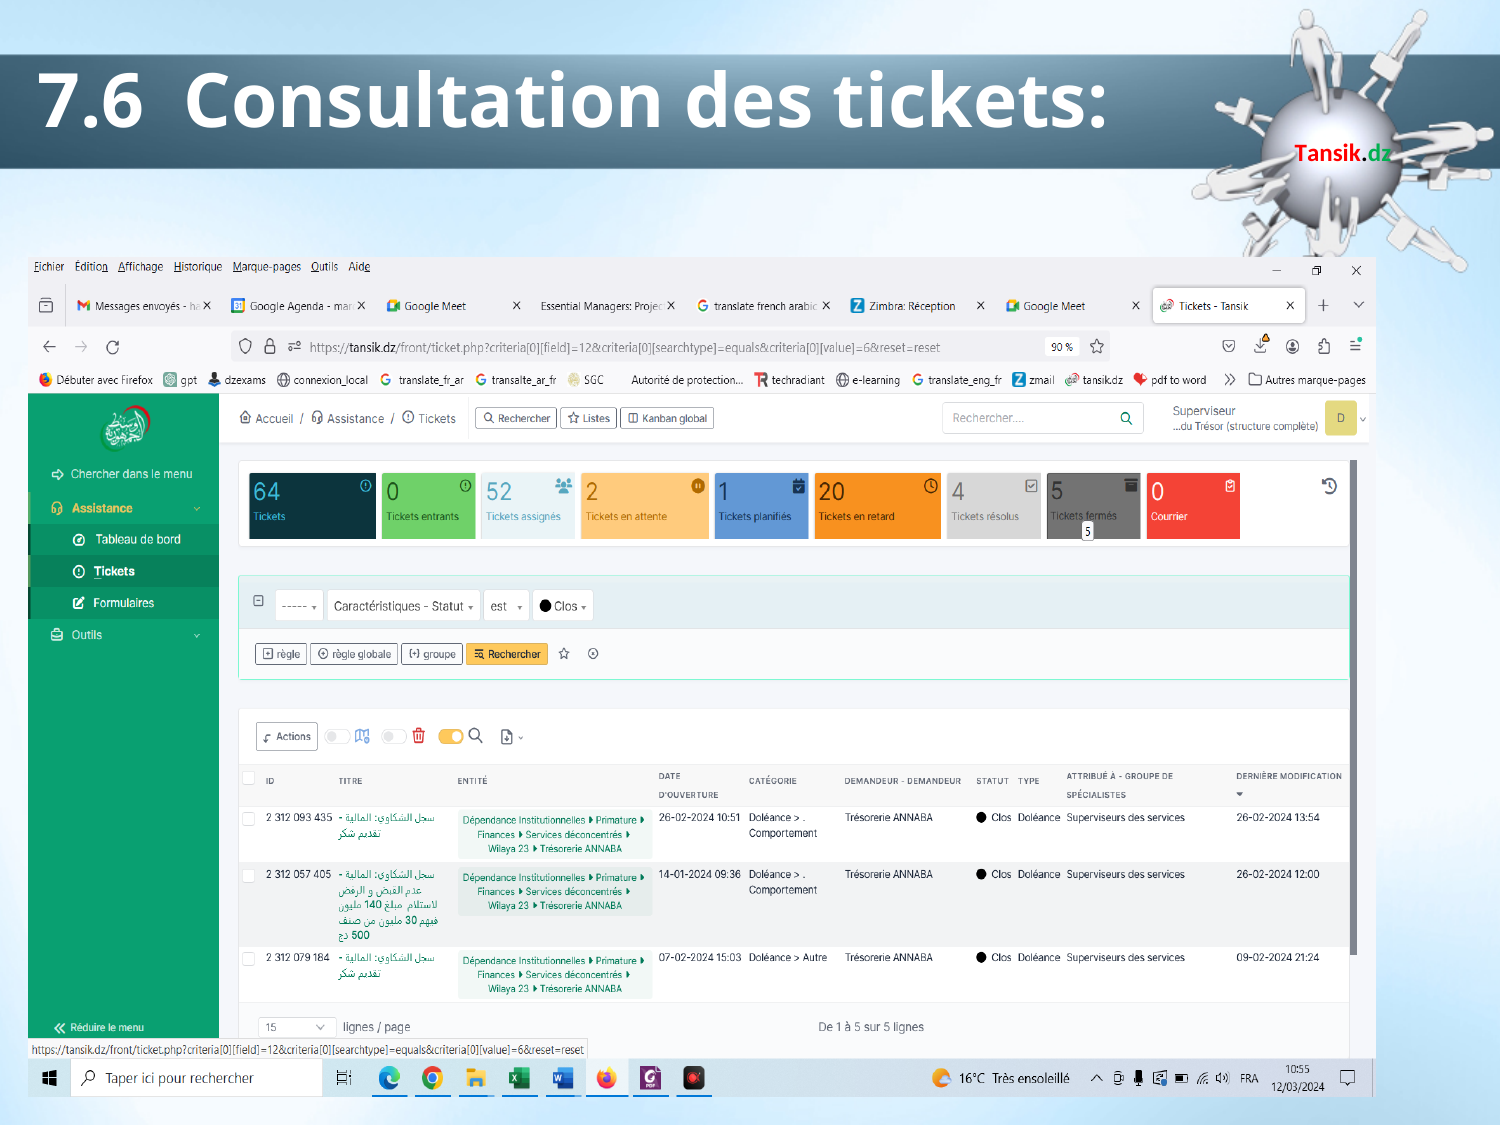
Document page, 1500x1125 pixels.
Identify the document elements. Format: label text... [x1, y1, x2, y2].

title 7.6 Consultation des tickets: [22, 39, 1160, 157]
picture [28, 257, 1500, 1097]
text_box Tansik.dz [1279, 128, 1422, 185]
